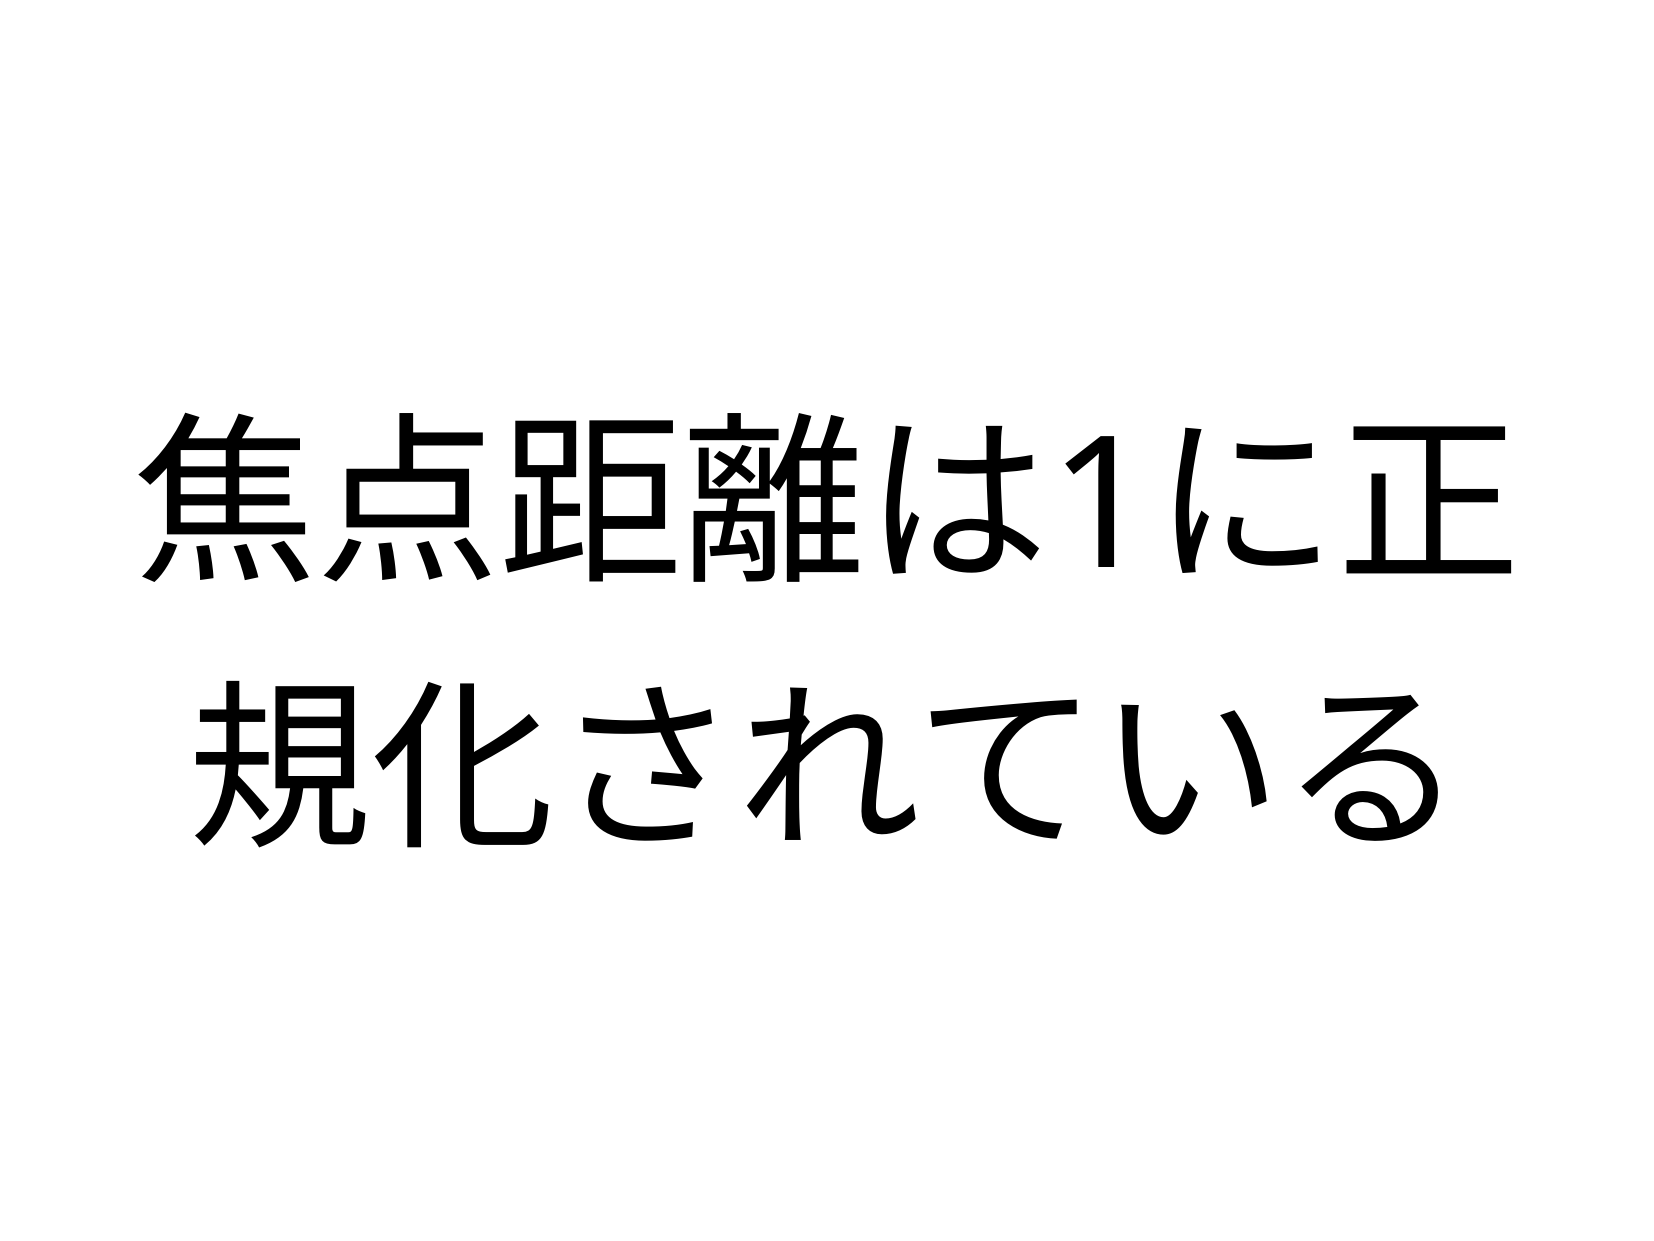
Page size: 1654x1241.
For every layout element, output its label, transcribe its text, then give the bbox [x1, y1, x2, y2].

title 焦点距離は1に正規化されている [82, 345, 1571, 896]
